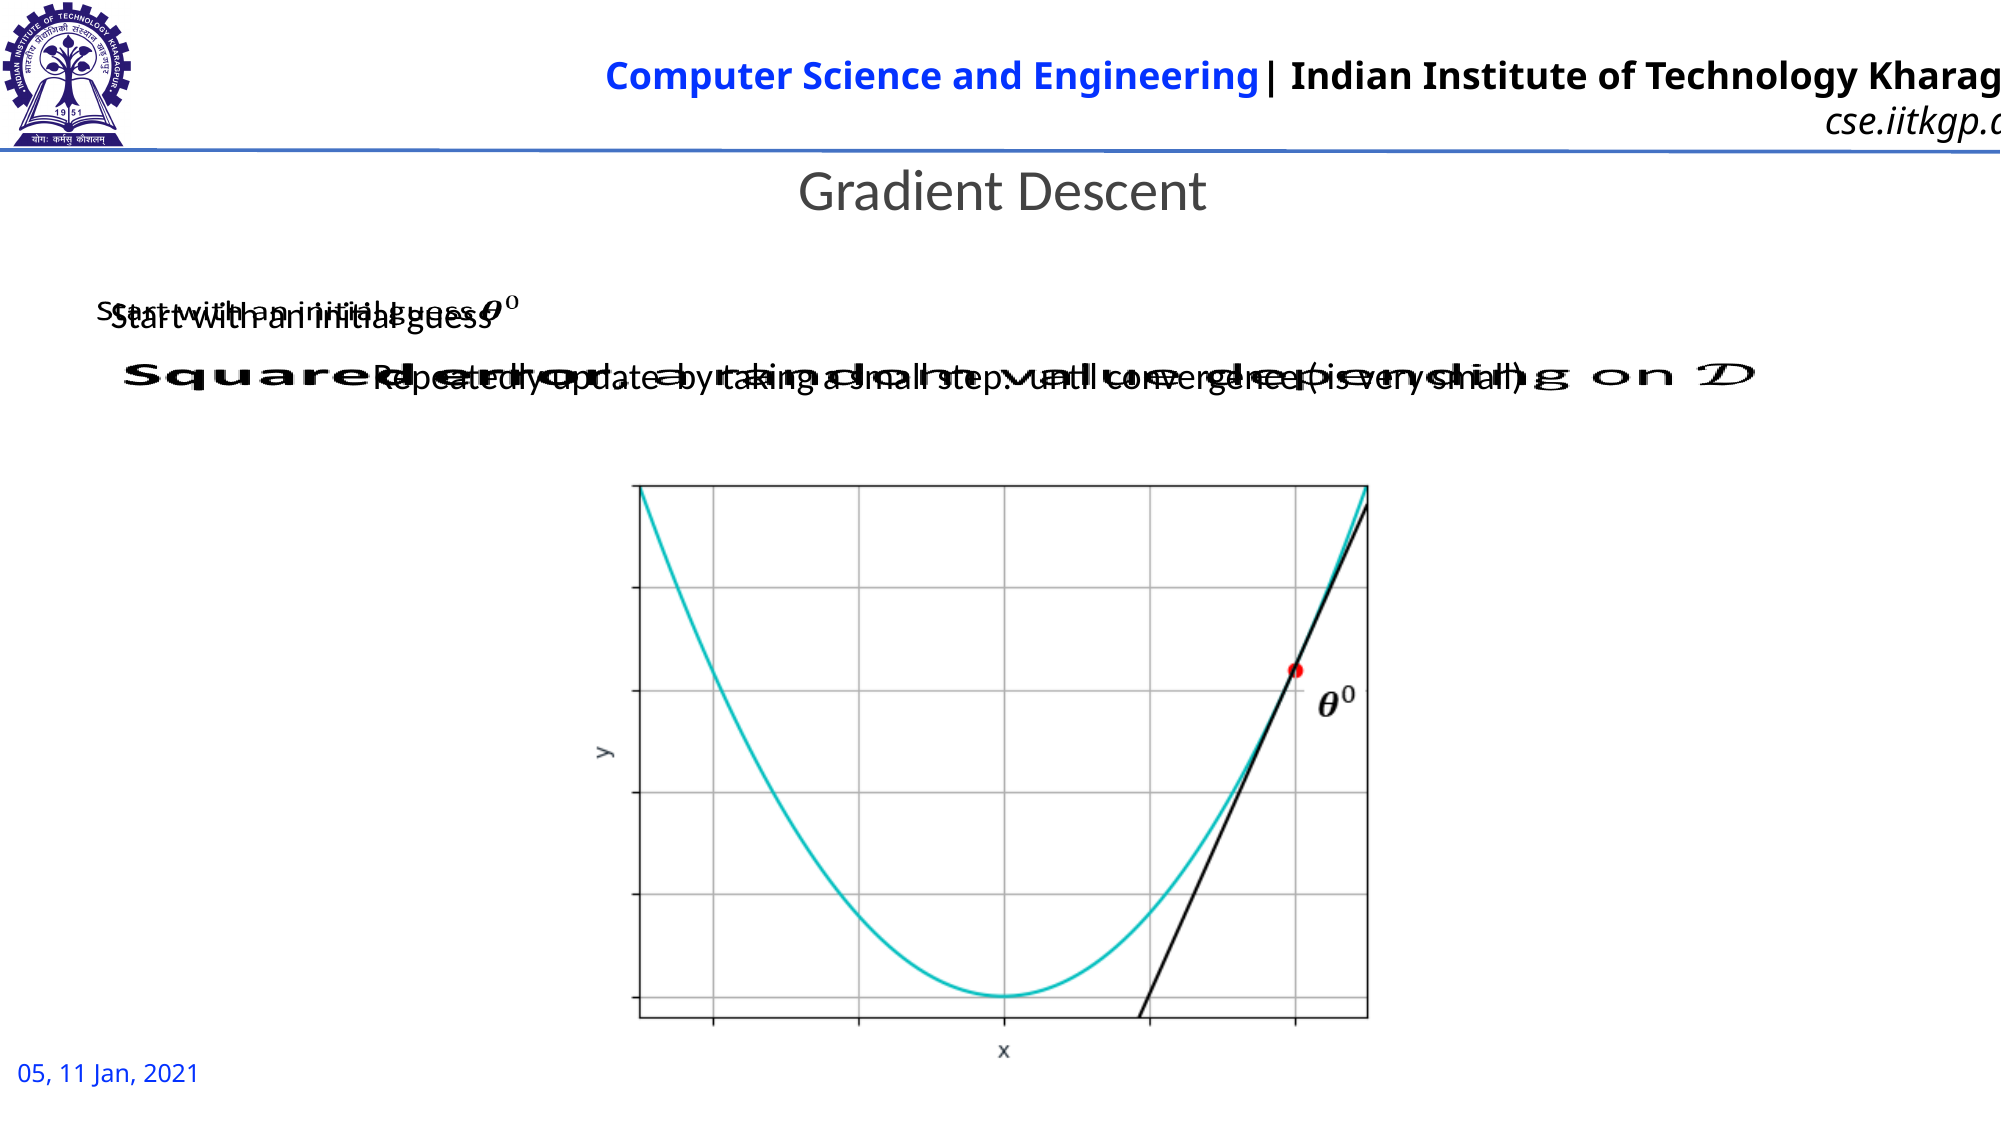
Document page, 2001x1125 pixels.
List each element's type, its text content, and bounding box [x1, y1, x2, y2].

picture [522, 401, 1461, 1105]
picture [2, 2, 131, 147]
text_box [72, 283, 1825, 412]
slide_number 05, 11 Jan, 2021 [2, 1042, 331, 1103]
text_box Gradient Descent [305, 136, 1702, 232]
